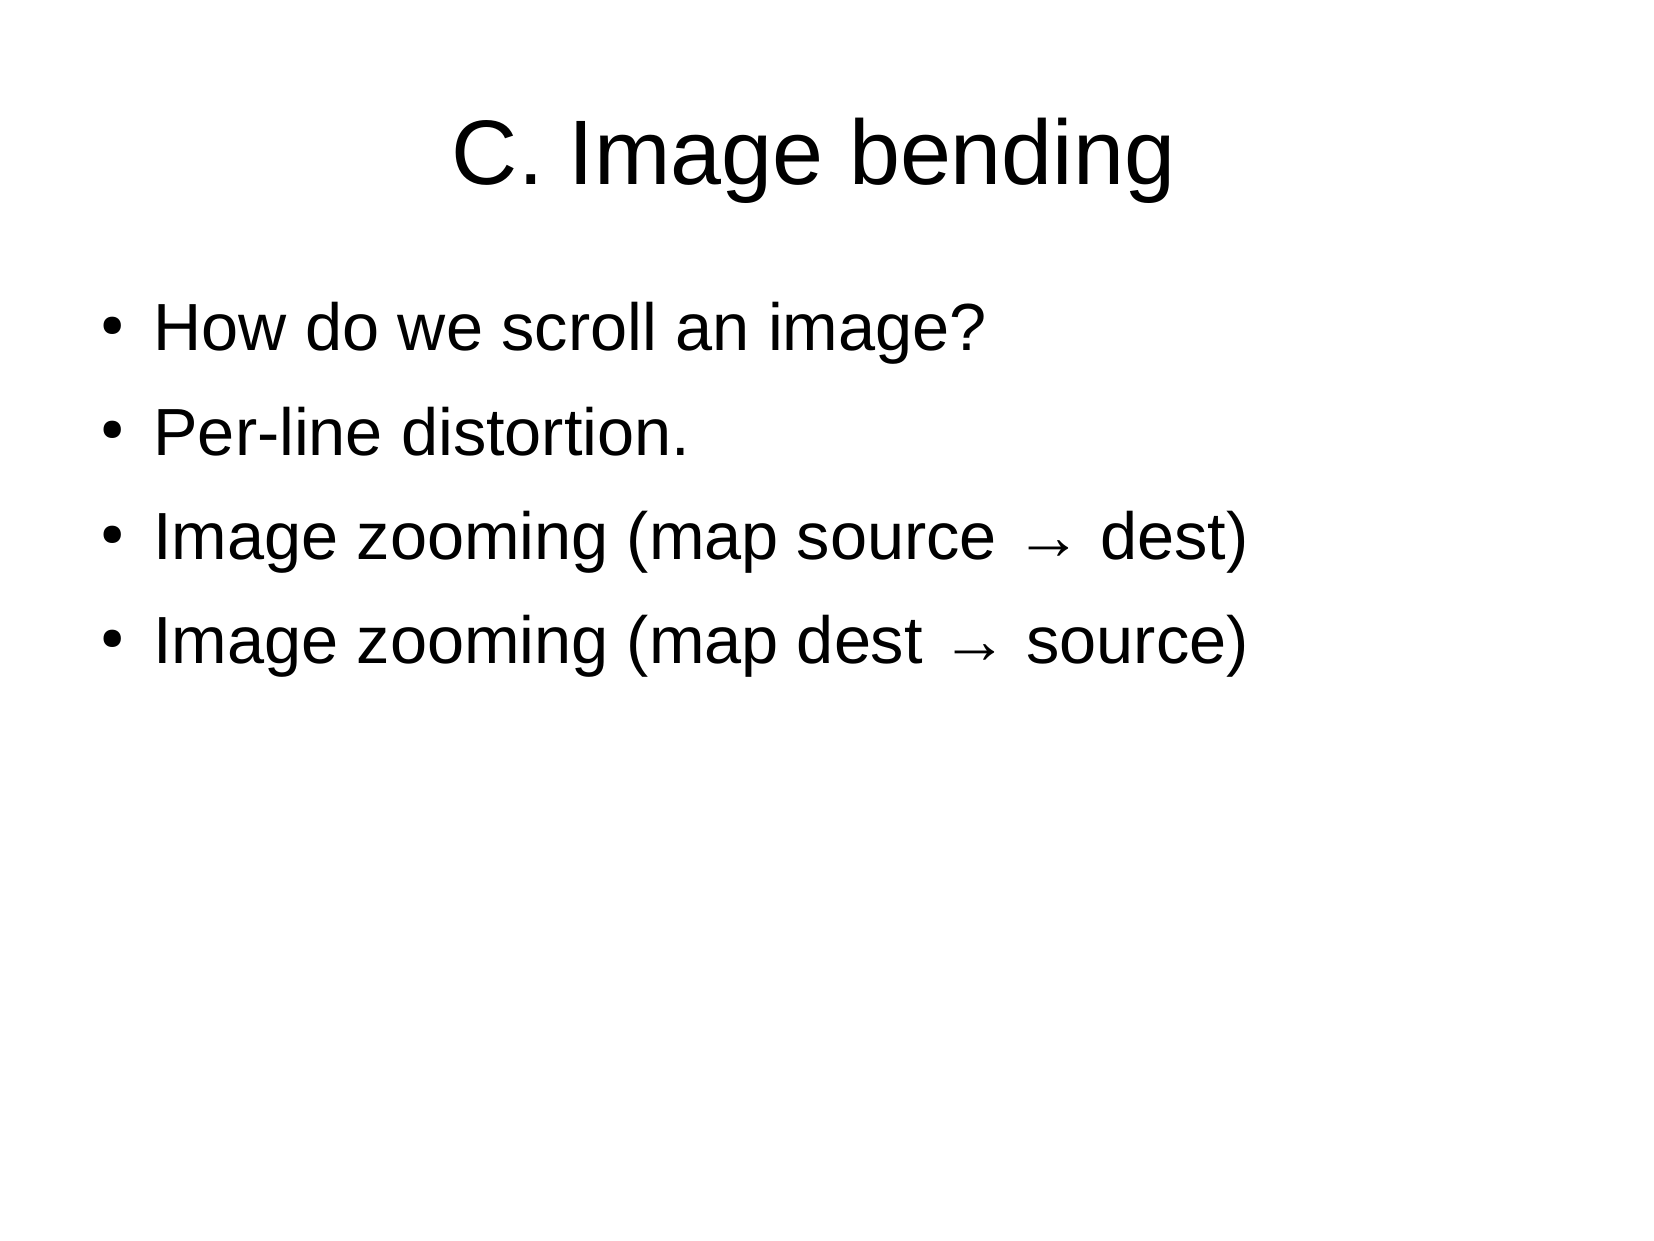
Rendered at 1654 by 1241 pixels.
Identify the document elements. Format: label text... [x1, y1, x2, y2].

title C. Image bending [82, 49, 1571, 257]
list How do we scroll an image? Per-line distortion. Image zooming (map source → dest) Image zooming (map dest → source) [82, 290, 1538, 1010]
